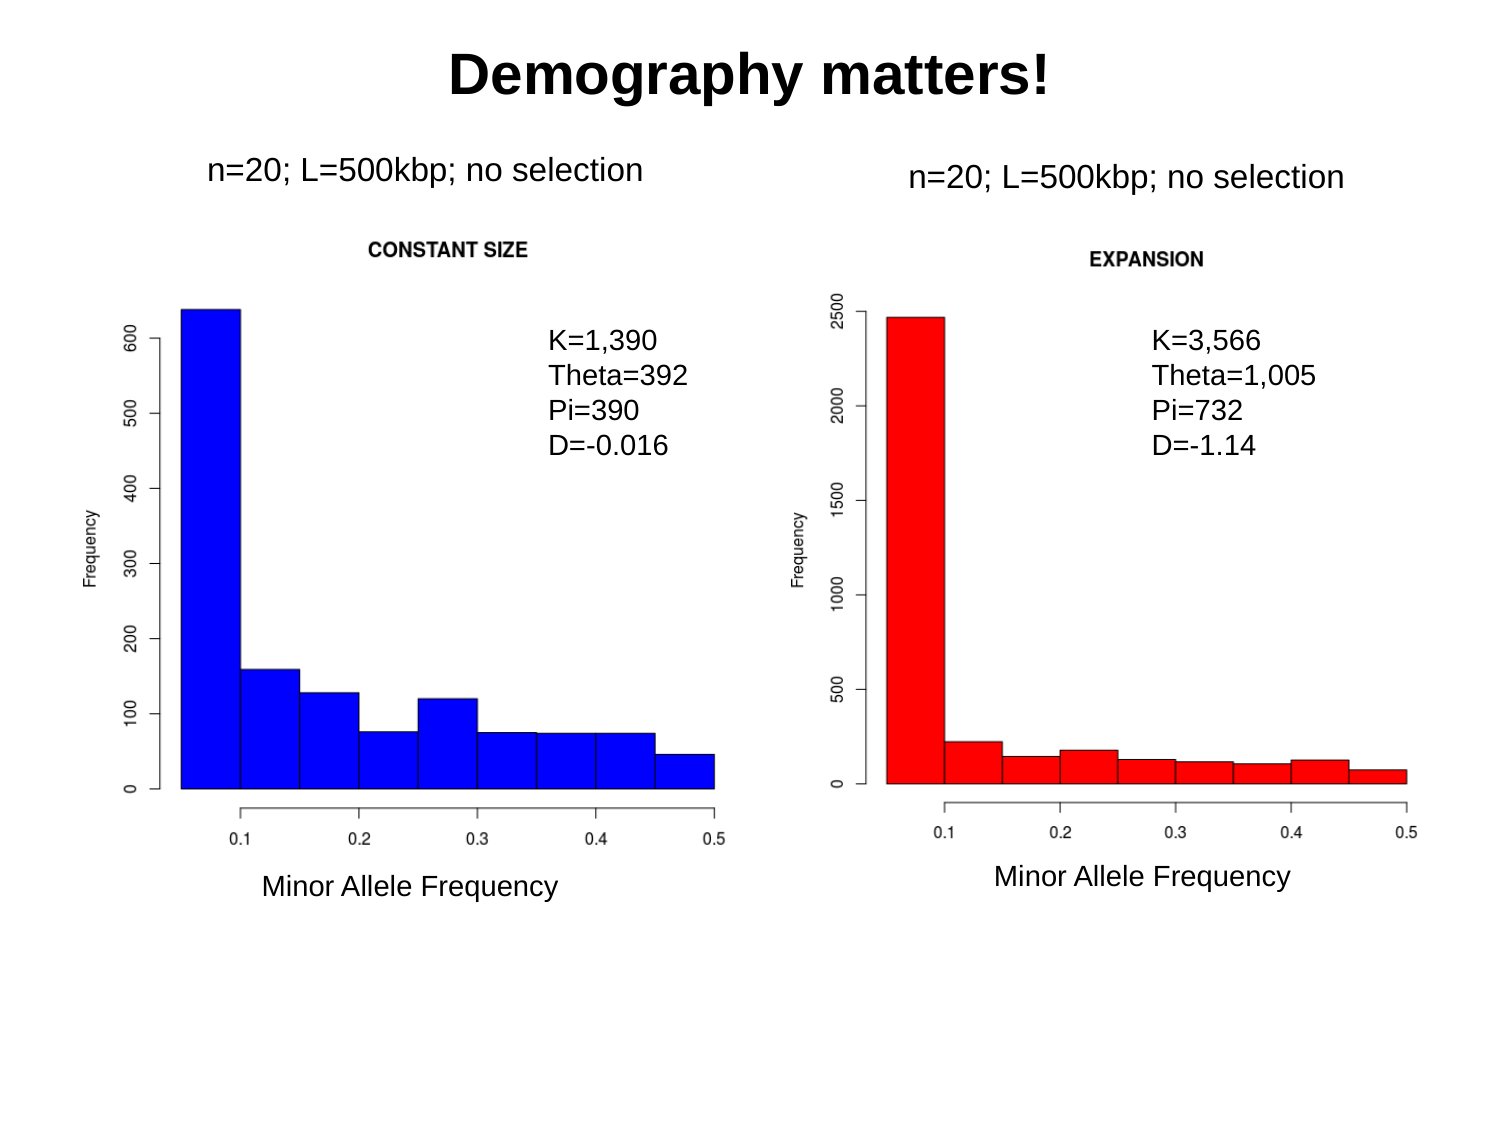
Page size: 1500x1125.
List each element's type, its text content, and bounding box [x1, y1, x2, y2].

text_box K=1,390 Theta=392 Pi=390 D=-0.016 [533, 313, 704, 469]
text_box K=3,566 Theta=1,005 Pi=732 D=-1.14 [1136, 313, 1332, 469]
title Demography matters! [0, 21, 1500, 121]
text_box Minor Allele Frequency [246, 859, 645, 910]
picture [82, 228, 736, 898]
text_box n=20; L=500kbp; no selection [192, 140, 660, 196]
text_box n=20; L=500kbp; no selection [893, 147, 1361, 203]
text_box Minor Allele Frequency [979, 849, 1377, 900]
picture [790, 239, 1437, 890]
